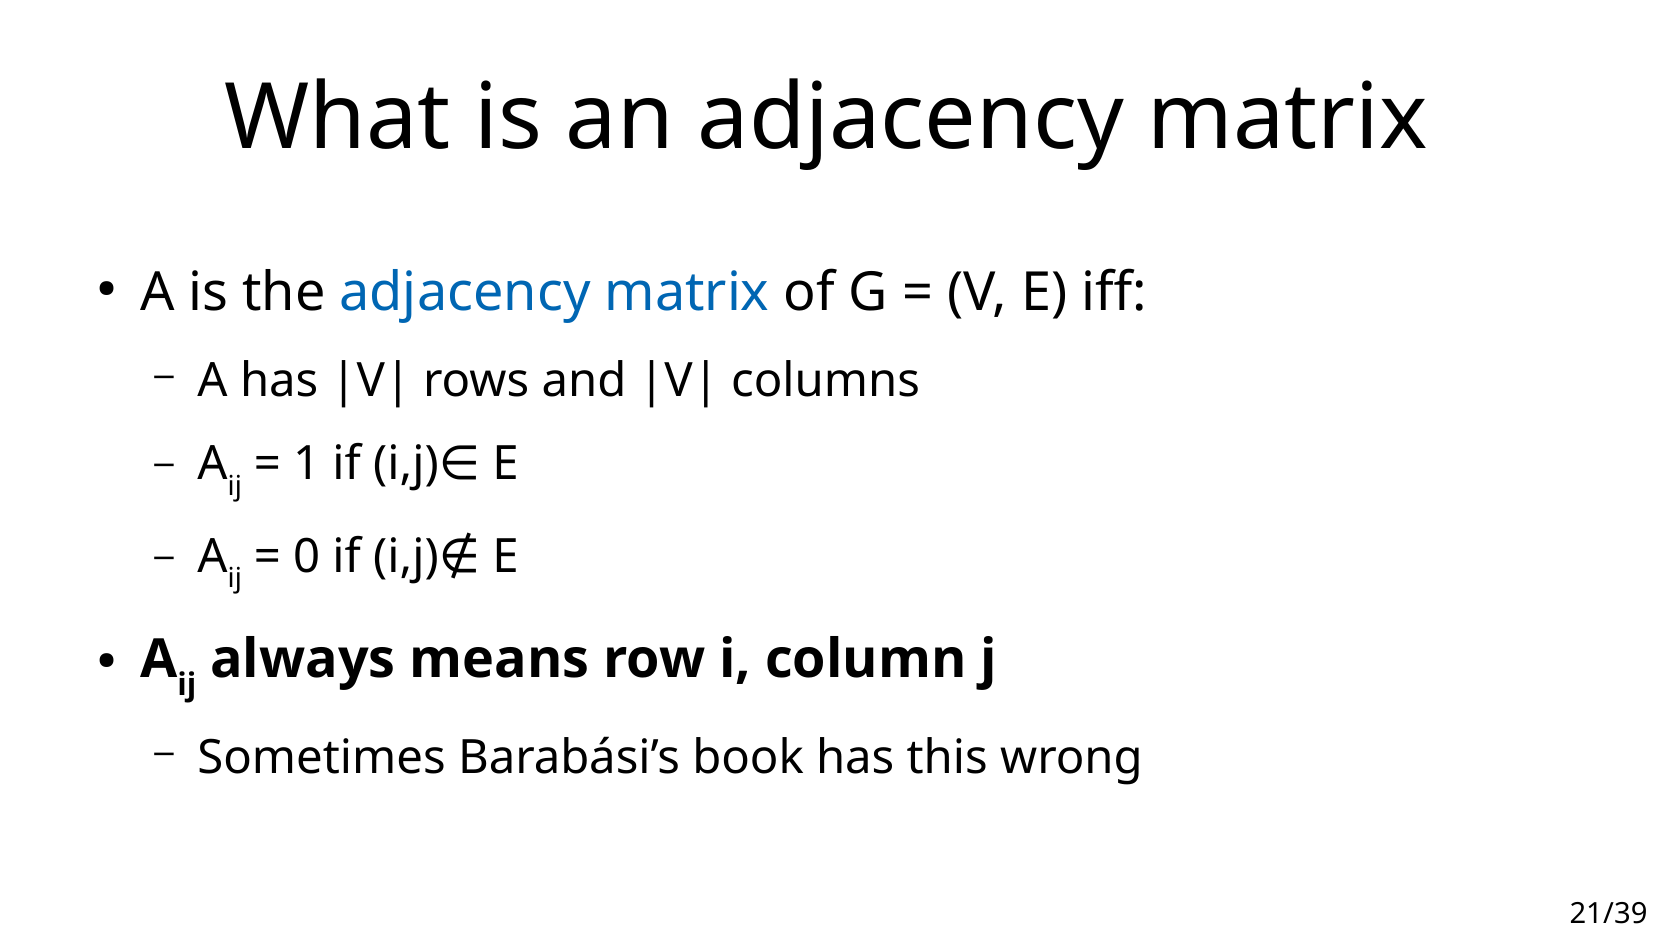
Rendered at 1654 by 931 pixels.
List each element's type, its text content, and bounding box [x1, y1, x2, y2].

list A is the adjacency matrix of G = (V, E) iff: A has |V| rows and |V| columns Aij = 1 if (i,j)∈ E Aij = 0 if (i,j)∉ E Aij always means row i, column j Sometimes Barabási’s book has this wrong [82, 253, 1571, 793]
title What is an adjacency matrix [82, 1, 1571, 226]
